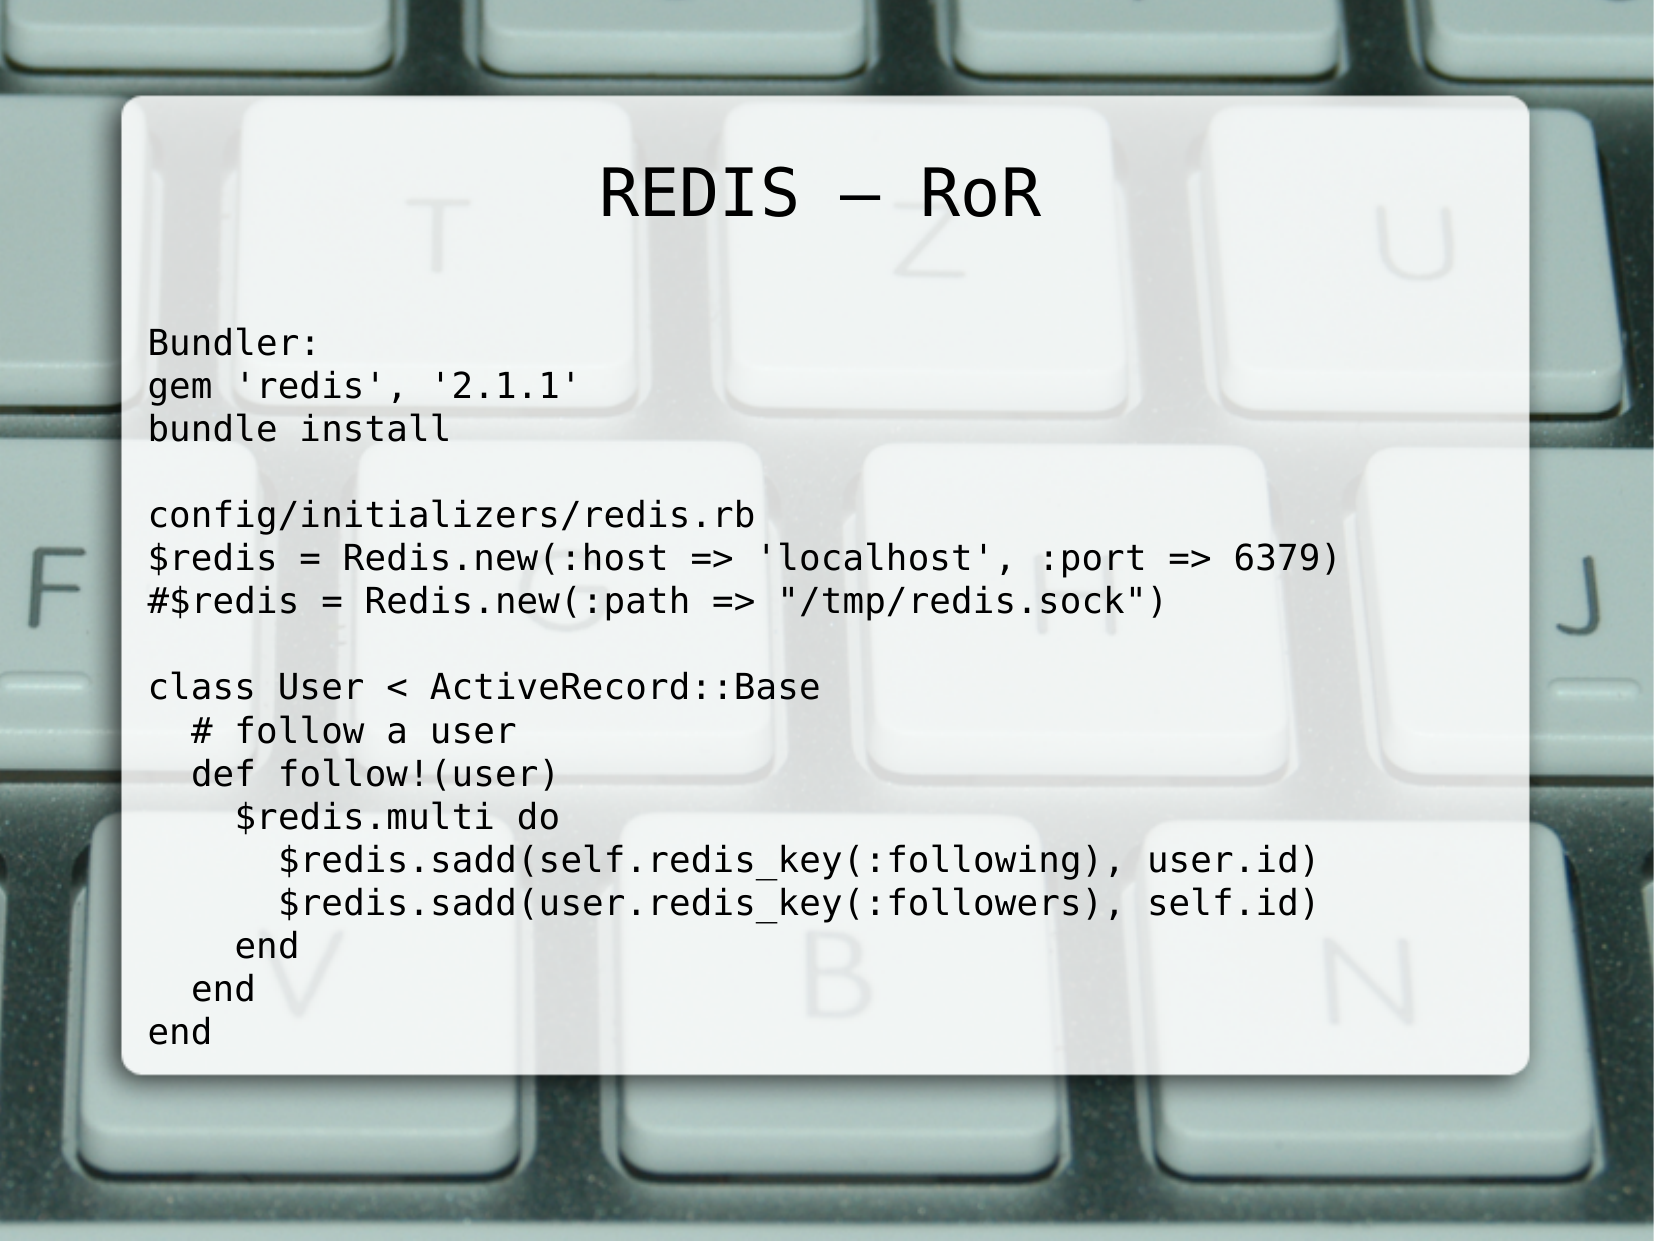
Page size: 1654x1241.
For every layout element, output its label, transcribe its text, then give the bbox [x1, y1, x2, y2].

list Bundler: gem 'redis', '2.1.1' bundle install config/initializers/redis.rb $redis = Redis.new(:host => 'localhost', :port => 6379) #$redis = Redis.new(:path => "/tmp/redis.sock") class User < ActiveRecord::Base # follow a user def follow!(user) $redis.multi do $redis.sadd(self.redis_key(:following), user.id) $redis.sadd(user.redis_key(:followers), self.id) end end end [147, 315, 1506, 1066]
picture [0, 0, 1654, 1241]
title REDIS – RoR [135, 117, 1506, 271]
